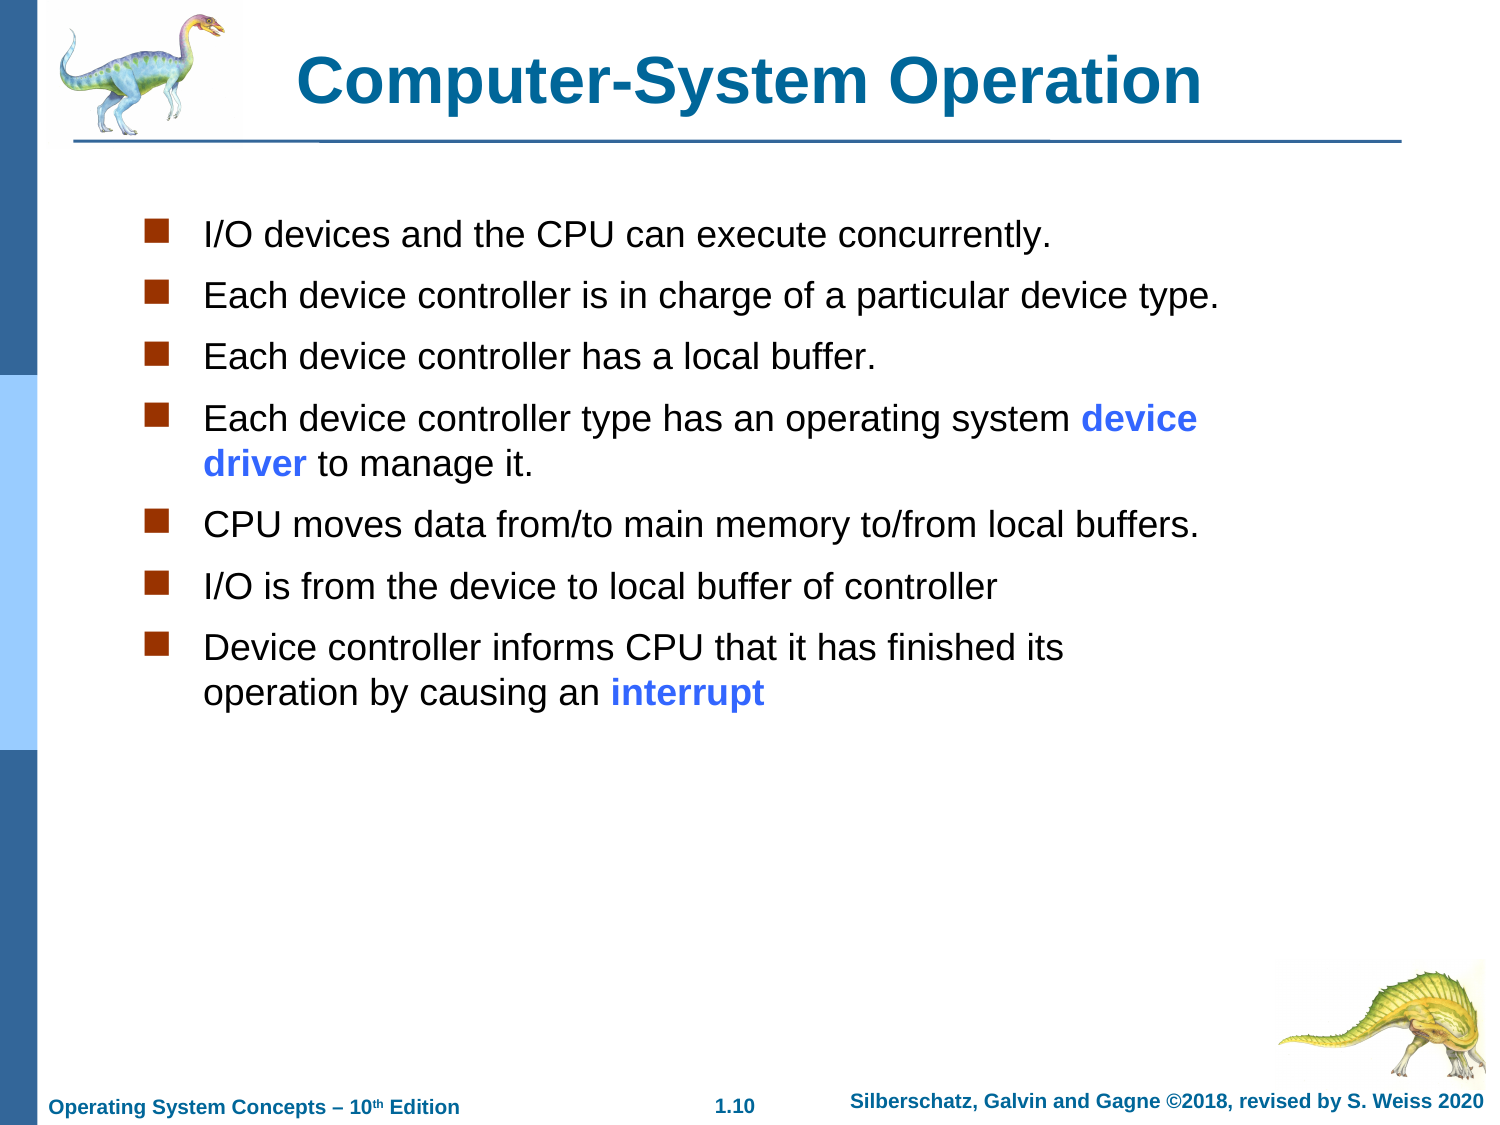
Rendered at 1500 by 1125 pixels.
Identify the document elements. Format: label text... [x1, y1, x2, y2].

text_box Computer-System Operation [75, 29, 1426, 125]
picture [1275, 959, 1486, 1090]
text_box I/O devices and the CPU can execute concurrently. Each device controller is in charge of a particular device type. Each device controller has a local buffer. Each device controller type has an operating system device driver to manage it. CPU moves data from/to main memory to/from local buffers. I/O is from the device to local buffer of controller Device controller informs CPU that it has finished its operation by causing an interrupt [132, 202, 1239, 946]
picture [46, 0, 243, 149]
